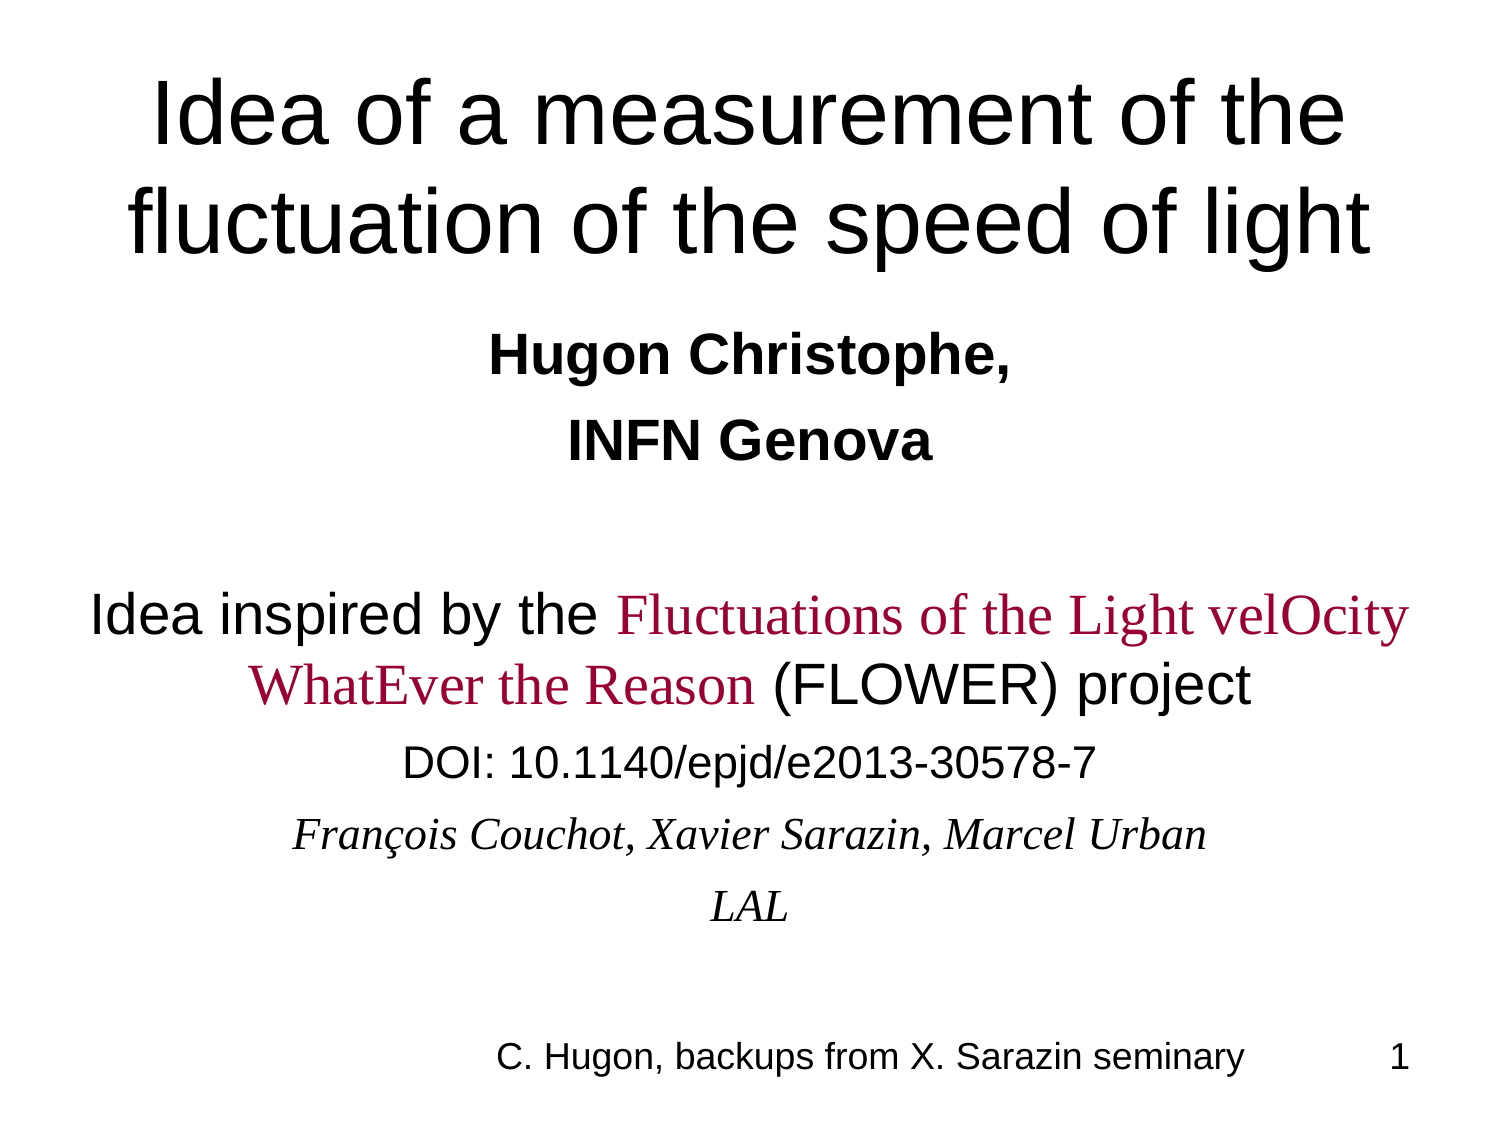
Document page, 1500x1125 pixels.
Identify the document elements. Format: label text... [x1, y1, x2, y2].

title Idea of a measurement of the fluctuation of the speed of light [75, 44, 1426, 281]
subtitle Hugon Christophe, INFN Genova Idea inspired by the Fluctuations of the Light velOcity WhatEver the Reason (FLOWER) project DOI: 10.1140/epjd/e2013-30578-7 François Couchot, Xavier Sarazin, Marcel Urban LAL [75, 315, 1426, 1124]
